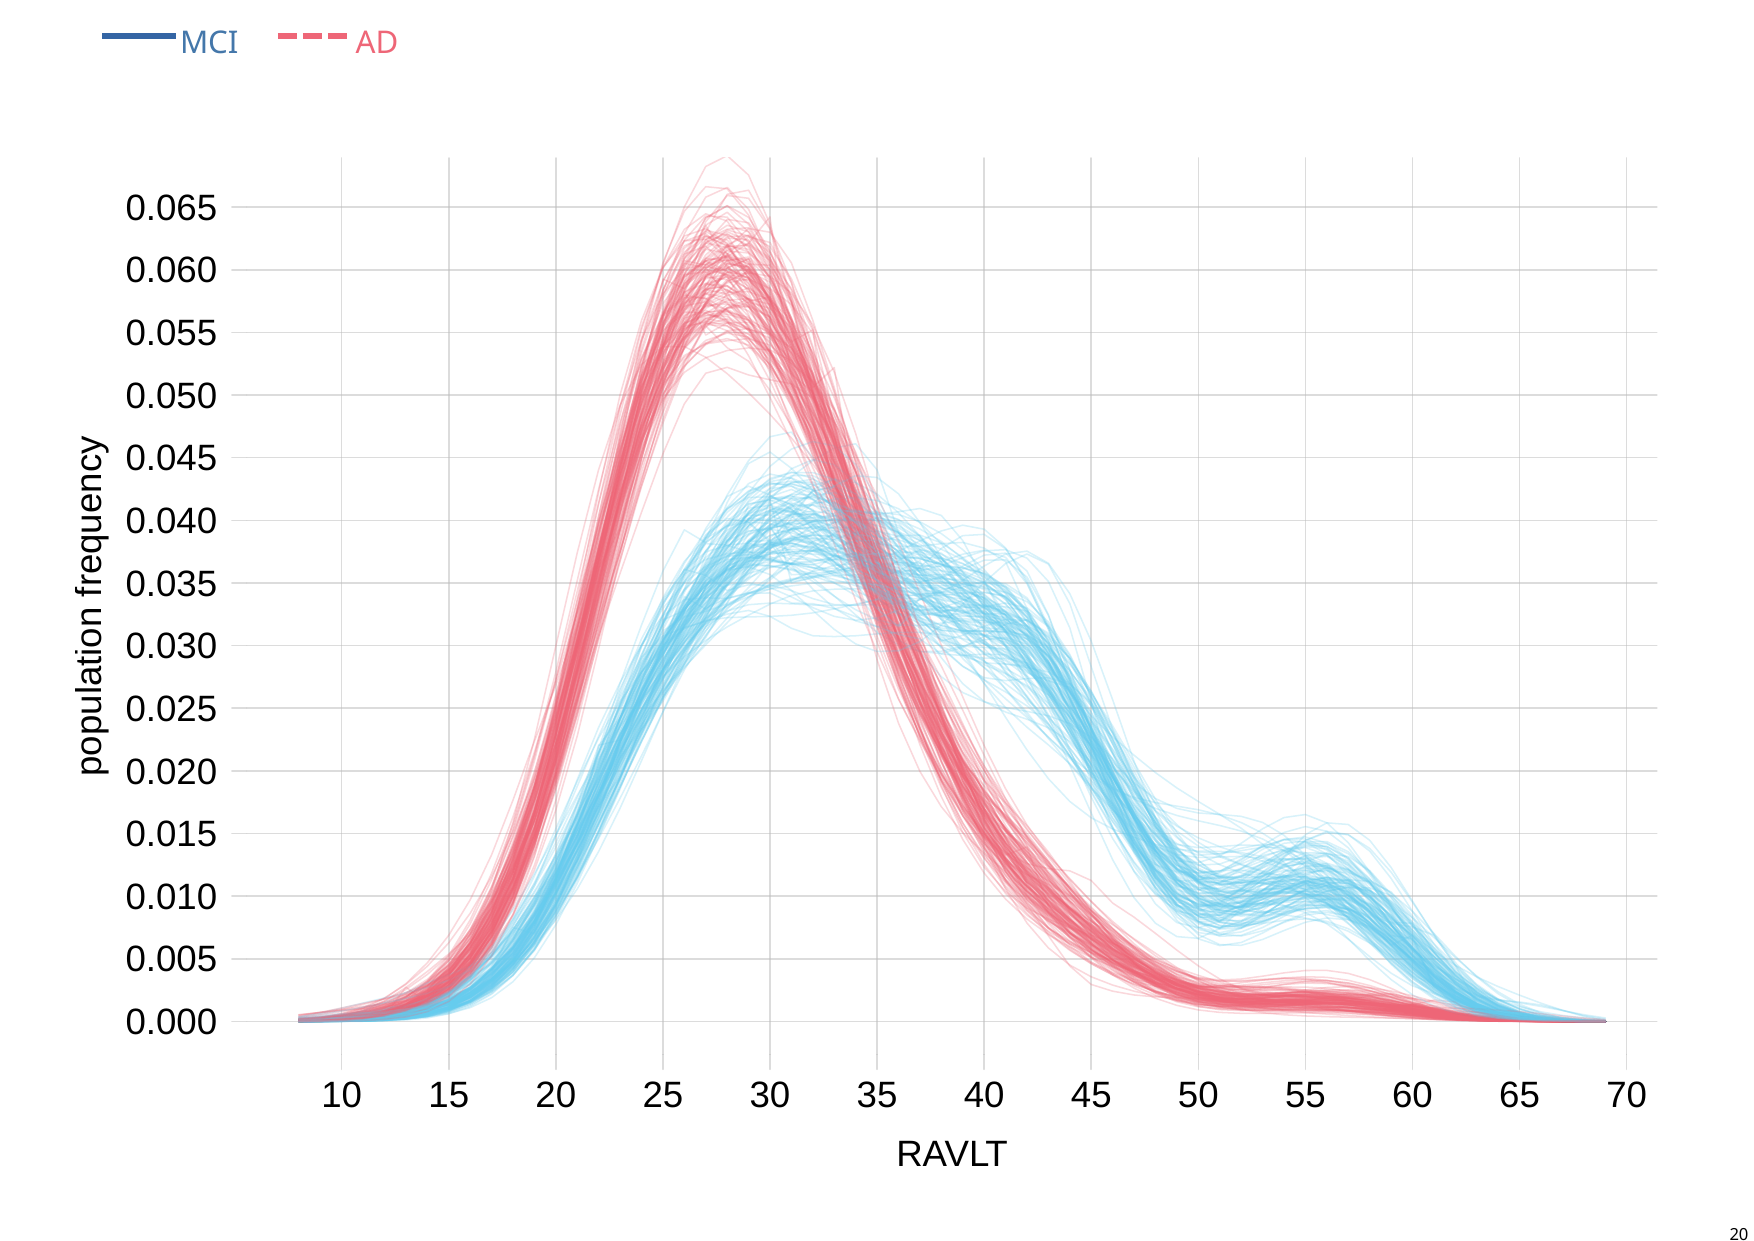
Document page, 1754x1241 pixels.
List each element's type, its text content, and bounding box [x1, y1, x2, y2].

picture [38, 4, 1751, 1216]
text_box MCI [165, 13, 253, 60]
text_box AD [340, 13, 416, 60]
